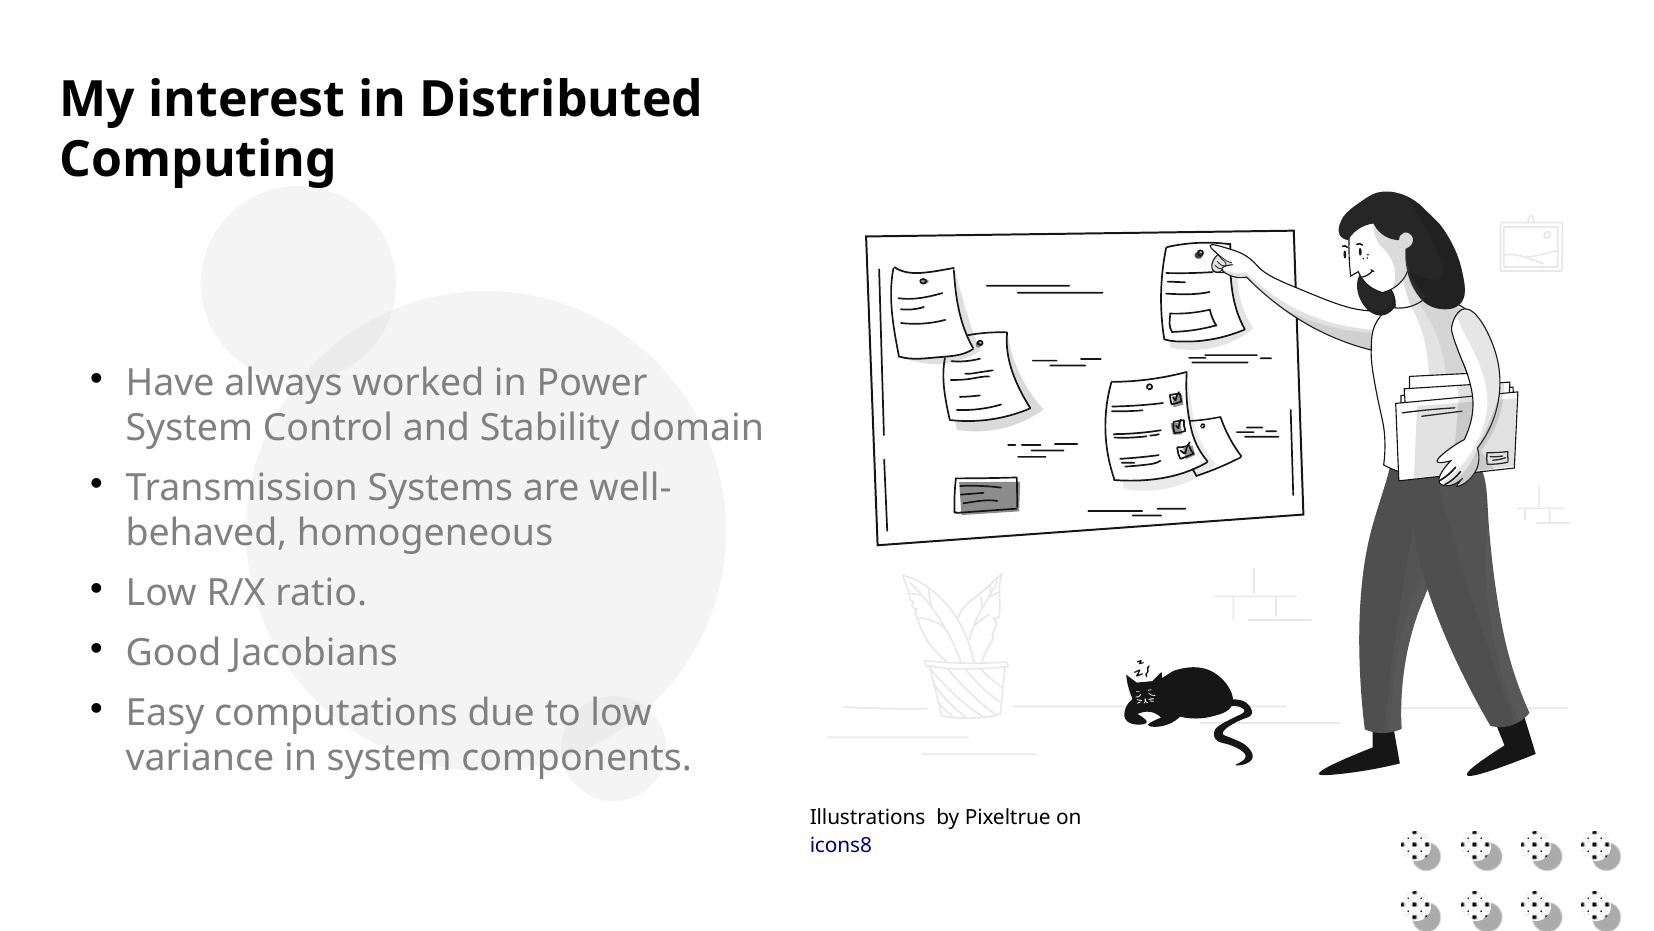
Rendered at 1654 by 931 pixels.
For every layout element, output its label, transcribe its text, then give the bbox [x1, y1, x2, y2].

picture [1460, 830, 1492, 862]
picture [1520, 831, 1552, 862]
picture [1400, 891, 1432, 922]
picture [1461, 890, 1492, 922]
text_box Have always worked in Power System Control and Stability domain Transmission Systems are well-behaved, homogeneous Low R/X ratio. Good Jacobians Easy computations due to low variance in system components. [75, 350, 798, 680]
picture [1581, 830, 1612, 862]
picture [1520, 890, 1552, 922]
picture [1580, 890, 1612, 922]
picture [1400, 830, 1432, 862]
text_box My interest in Distributed Computing [45, 58, 945, 259]
